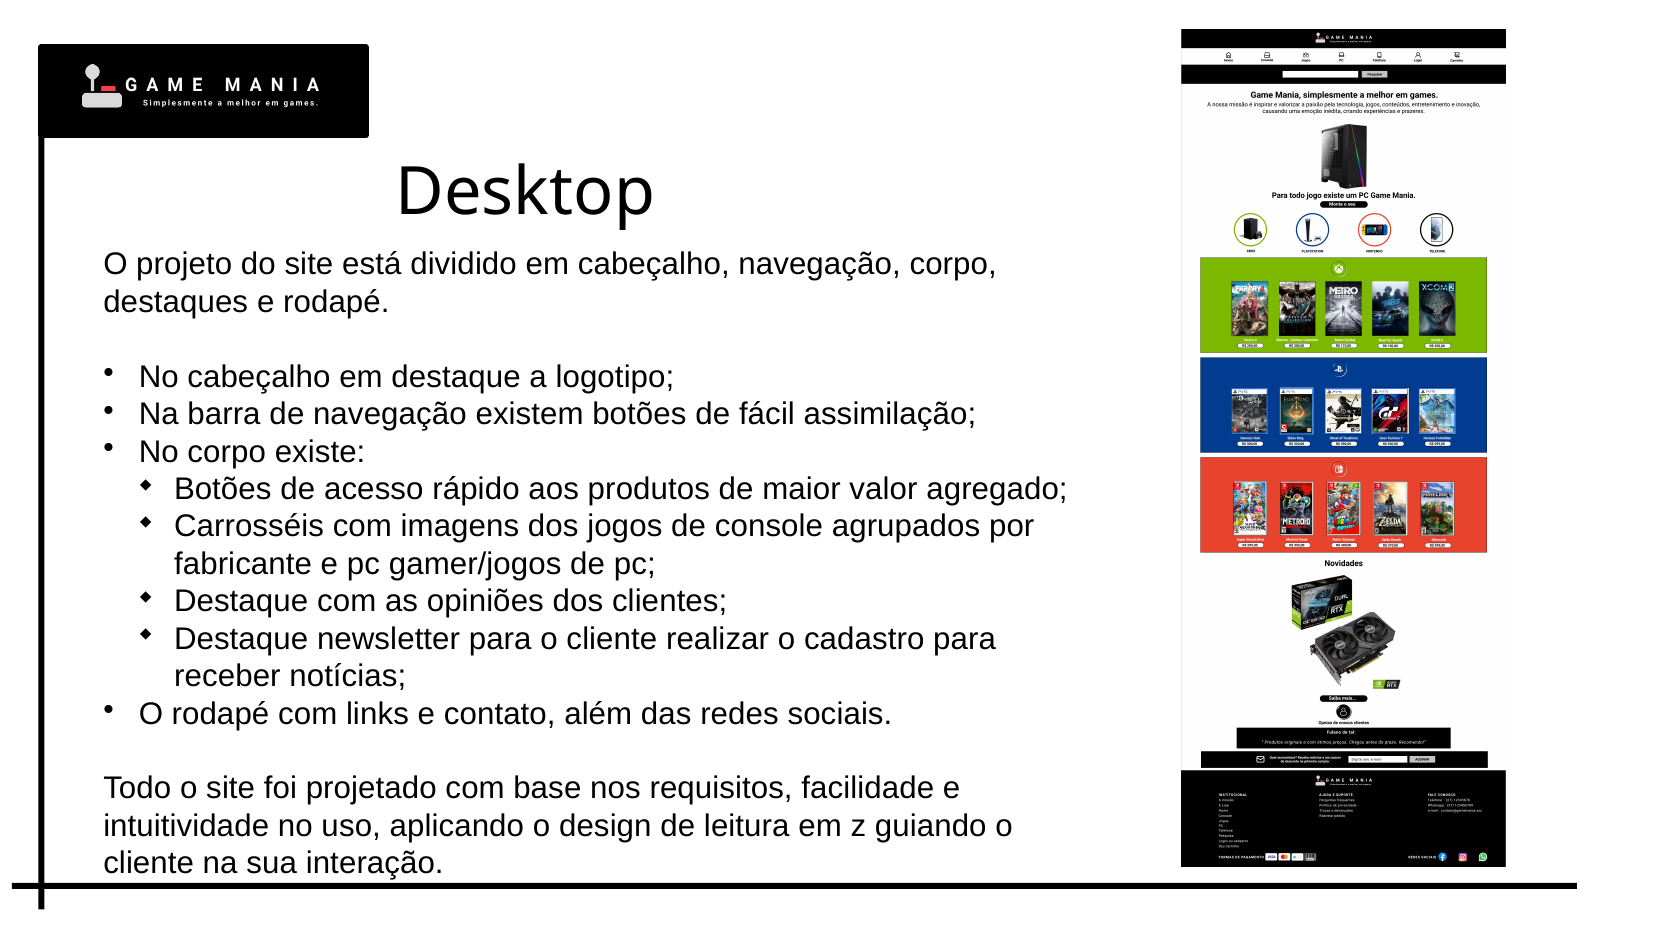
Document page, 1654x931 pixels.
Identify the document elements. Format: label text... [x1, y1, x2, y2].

picture [82, 64, 319, 108]
text_box O projeto do site está dividido em cabeçalho, navegação, corpo, destaques e rodapé. No cabeçalho em destaque a logotipo; Na barra de navegação existem botões de fácil assimilação; No corpo existe: Botões de acesso rápido aos produtos de maior valor agregado; Carrosséis com imagens dos jogos de console agrupados por fabricante e pc gamer/jogos de pc; Destaque com as opiniões dos clientes; Destaque newsletter para o cliente realizar o cadastro para receber notícias; O rodapé com links e contato, além das redes sociais. Todo o site foi projetado com base nos requisitos, facilidade e intuitividade no uso, aplicando o design de leitura em z guiando o cliente na sua interação. [88, 236, 1093, 876]
picture [1181, 29, 1506, 867]
text_box [41, 47, 366, 136]
text_box Desktop [342, 107, 709, 236]
